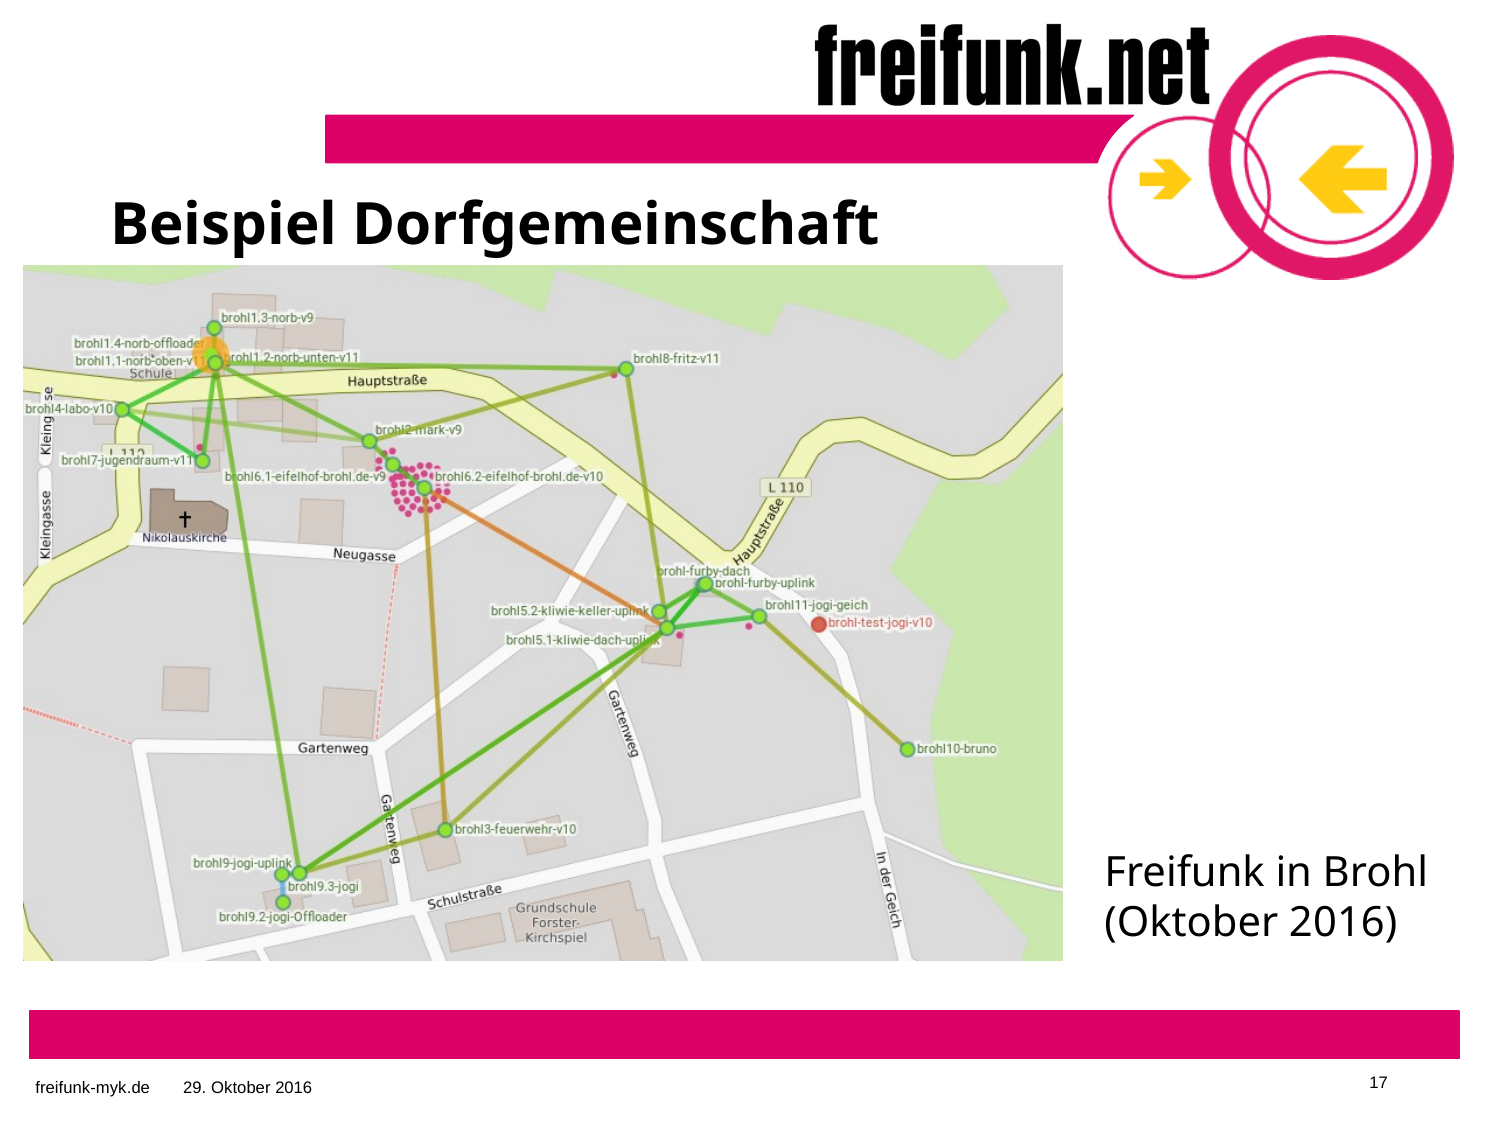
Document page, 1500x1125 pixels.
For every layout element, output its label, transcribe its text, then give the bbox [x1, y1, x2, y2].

picture [816, 24, 1454, 280]
title Beispiel Dorfgemeinschaft [110, 160, 1093, 282]
picture [23, 265, 1063, 962]
list Freifunk in Brohl (Oktober 2016) [1086, 844, 1453, 993]
